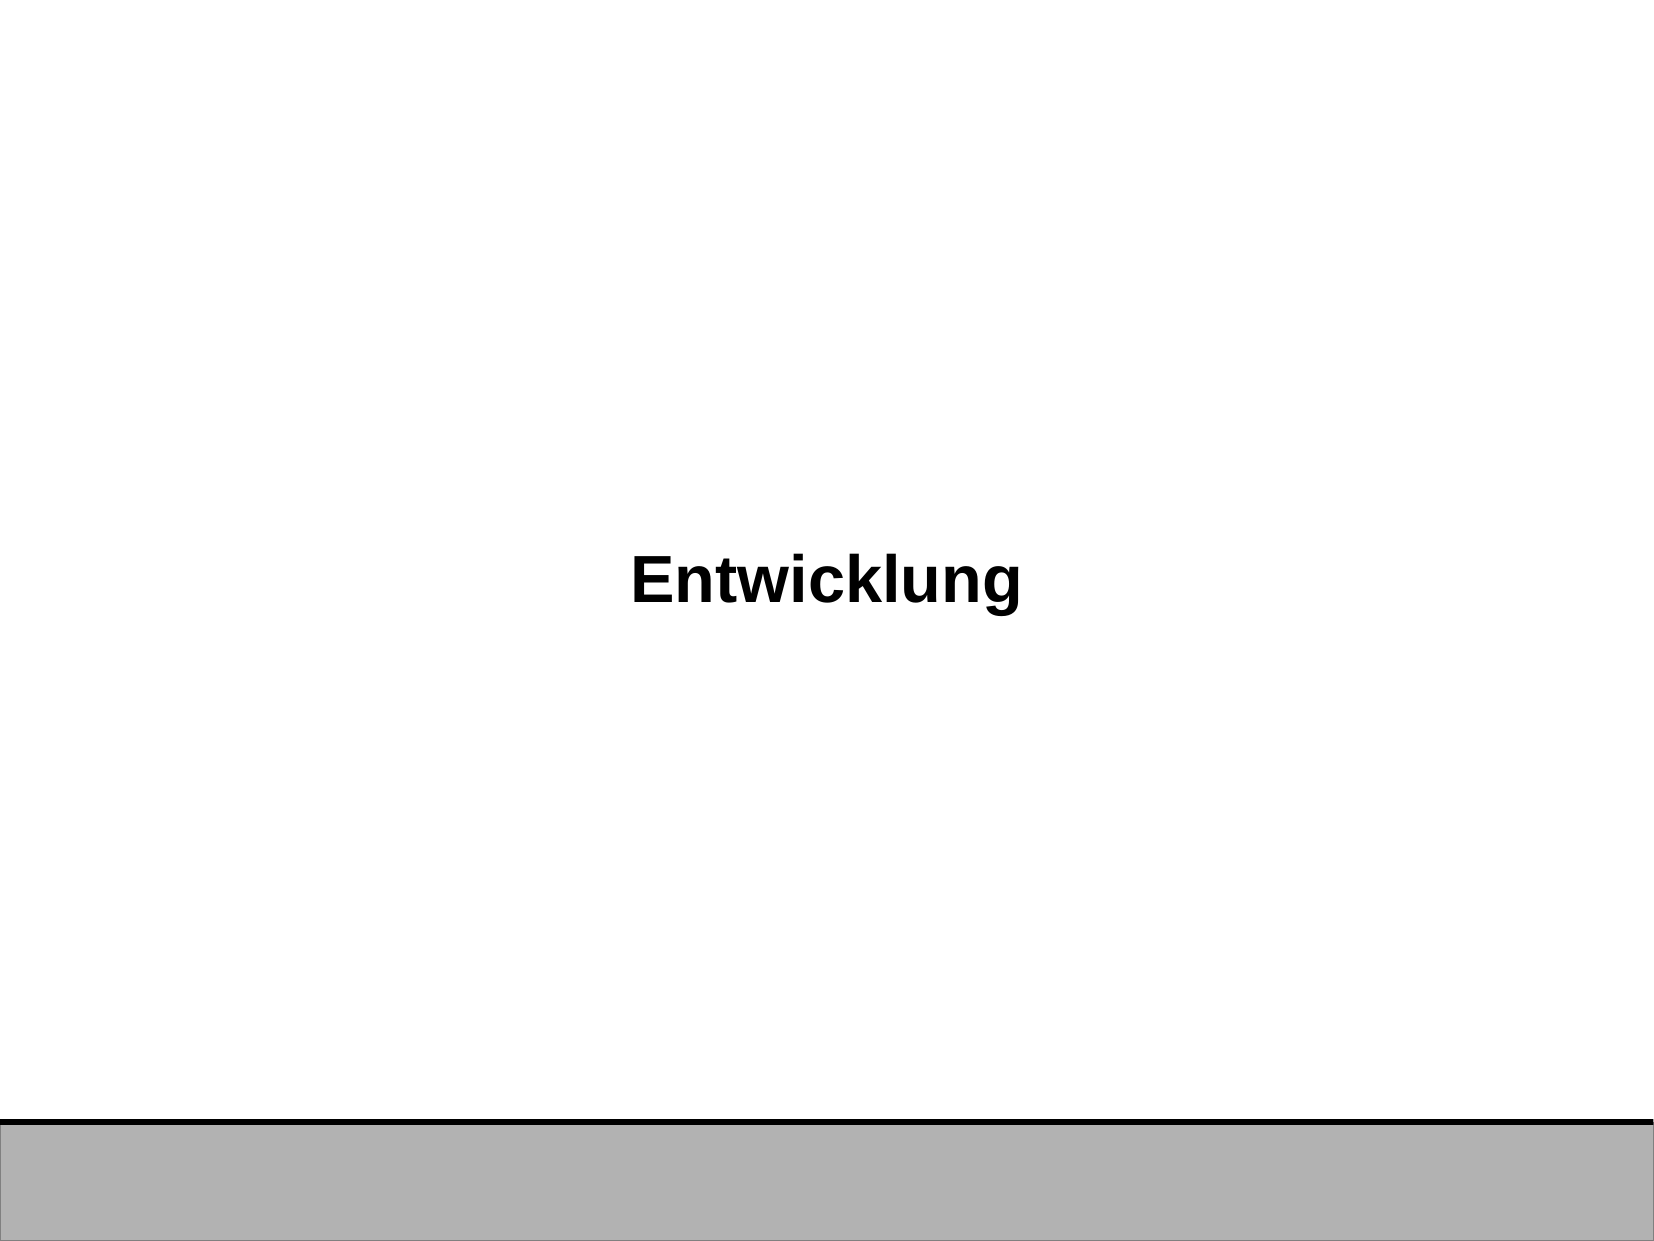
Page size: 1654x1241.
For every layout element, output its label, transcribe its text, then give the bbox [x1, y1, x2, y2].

text_box [0, 1125, 1654, 1241]
subtitle Entwicklung [82, 49, 1571, 1109]
